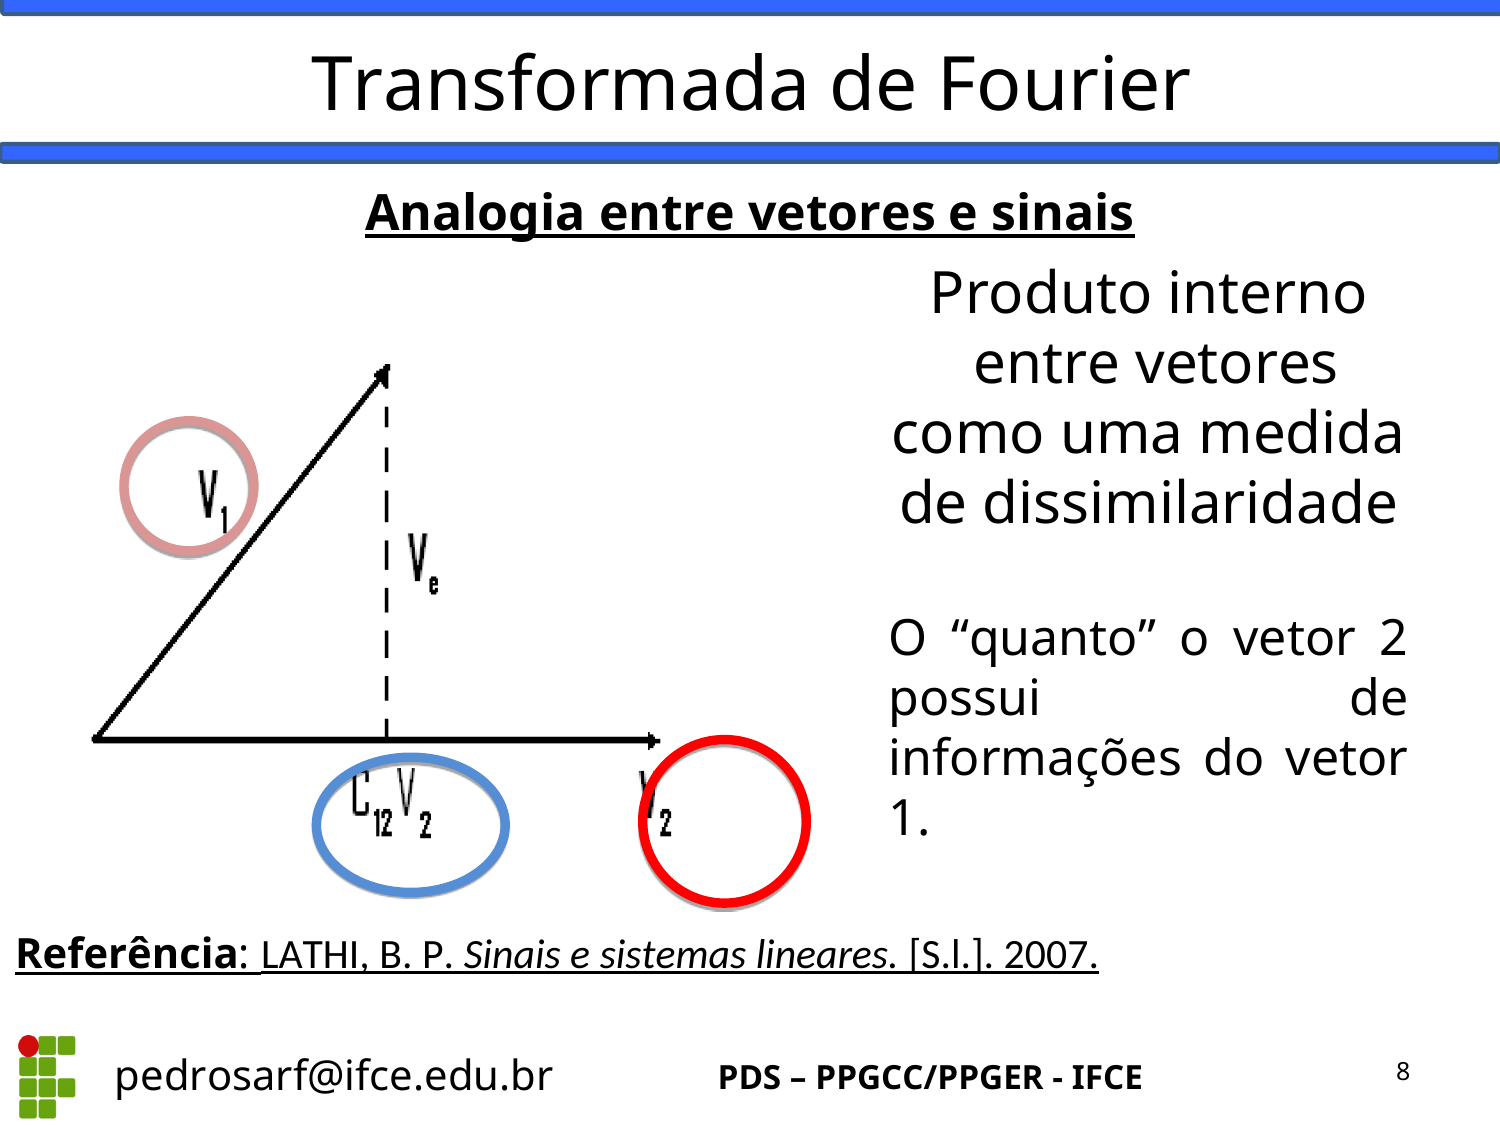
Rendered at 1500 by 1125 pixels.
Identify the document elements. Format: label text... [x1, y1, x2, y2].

picture [24, 318, 798, 882]
text_box Produto interno entre vetores como uma medida de dissimilaridade O “quanto” o vetor 2 possui de informações do vetor 1. [873, 247, 1424, 854]
text_box Analogia entre vetores e sinais Referência: LATHI, B. P. Sinais e sistemas lineares. [S.l.]. 2007. [0, 172, 1500, 1024]
picture [788, 869, 798, 882]
text_box <número> [1074, 1042, 1426, 1103]
picture [322, 762, 500, 882]
picture [17, 1034, 77, 1120]
text_box Transformada de Fourier [76, 26, 1427, 134]
picture [648, 745, 798, 882]
